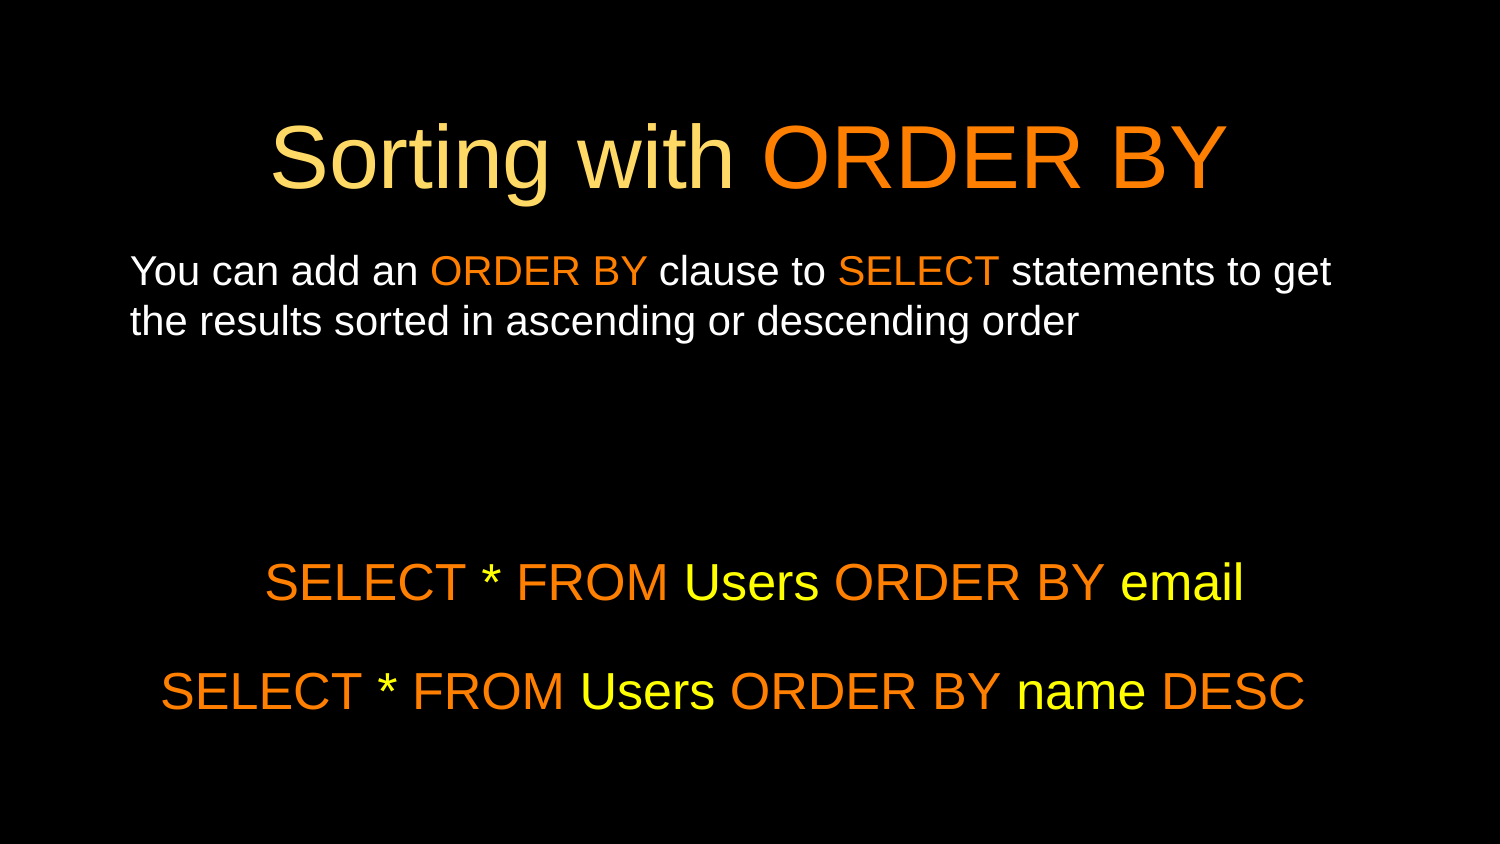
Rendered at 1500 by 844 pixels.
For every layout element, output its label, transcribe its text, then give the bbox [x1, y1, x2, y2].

text_box SELECT * FROM Users ORDER BY name DESC [18, 653, 1448, 724]
text_box SELECT * FROM Users ORDER BY email [48, 544, 1461, 614]
list You can add an ORDER BY clause to SELECT statements to get the results sorted in ascending or descending order [106, 240, 1393, 408]
title Sorting with ORDER BY [106, 71, 1393, 235]
